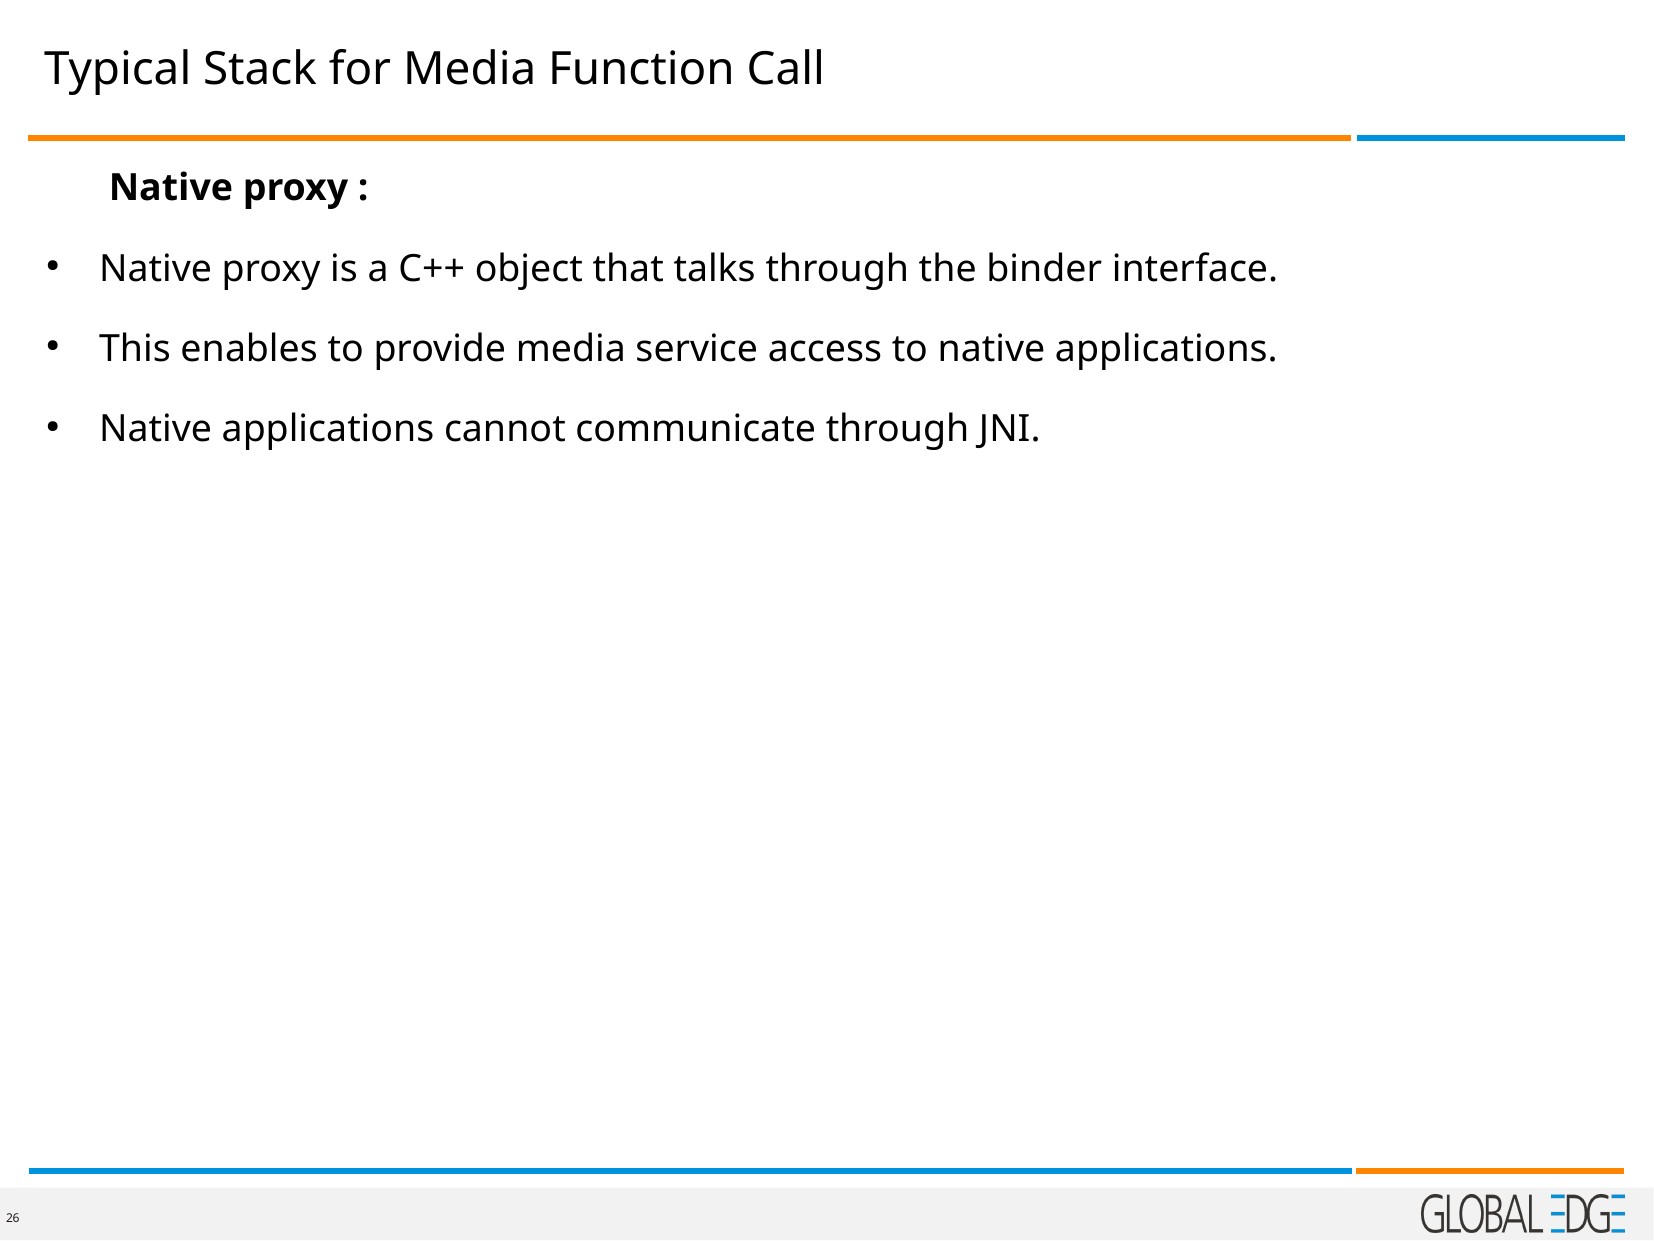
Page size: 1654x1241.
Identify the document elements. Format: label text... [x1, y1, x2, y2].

title Typical Stack for Media Function Call [17, 18, 1499, 115]
list Native proxy : Native proxy is a C++ object that talks through the binder interface. This enables to provide media service access to native applications. Native applications cannot communicate through JNI. [28, 160, 1625, 1153]
picture [1421, 1194, 1625, 1233]
